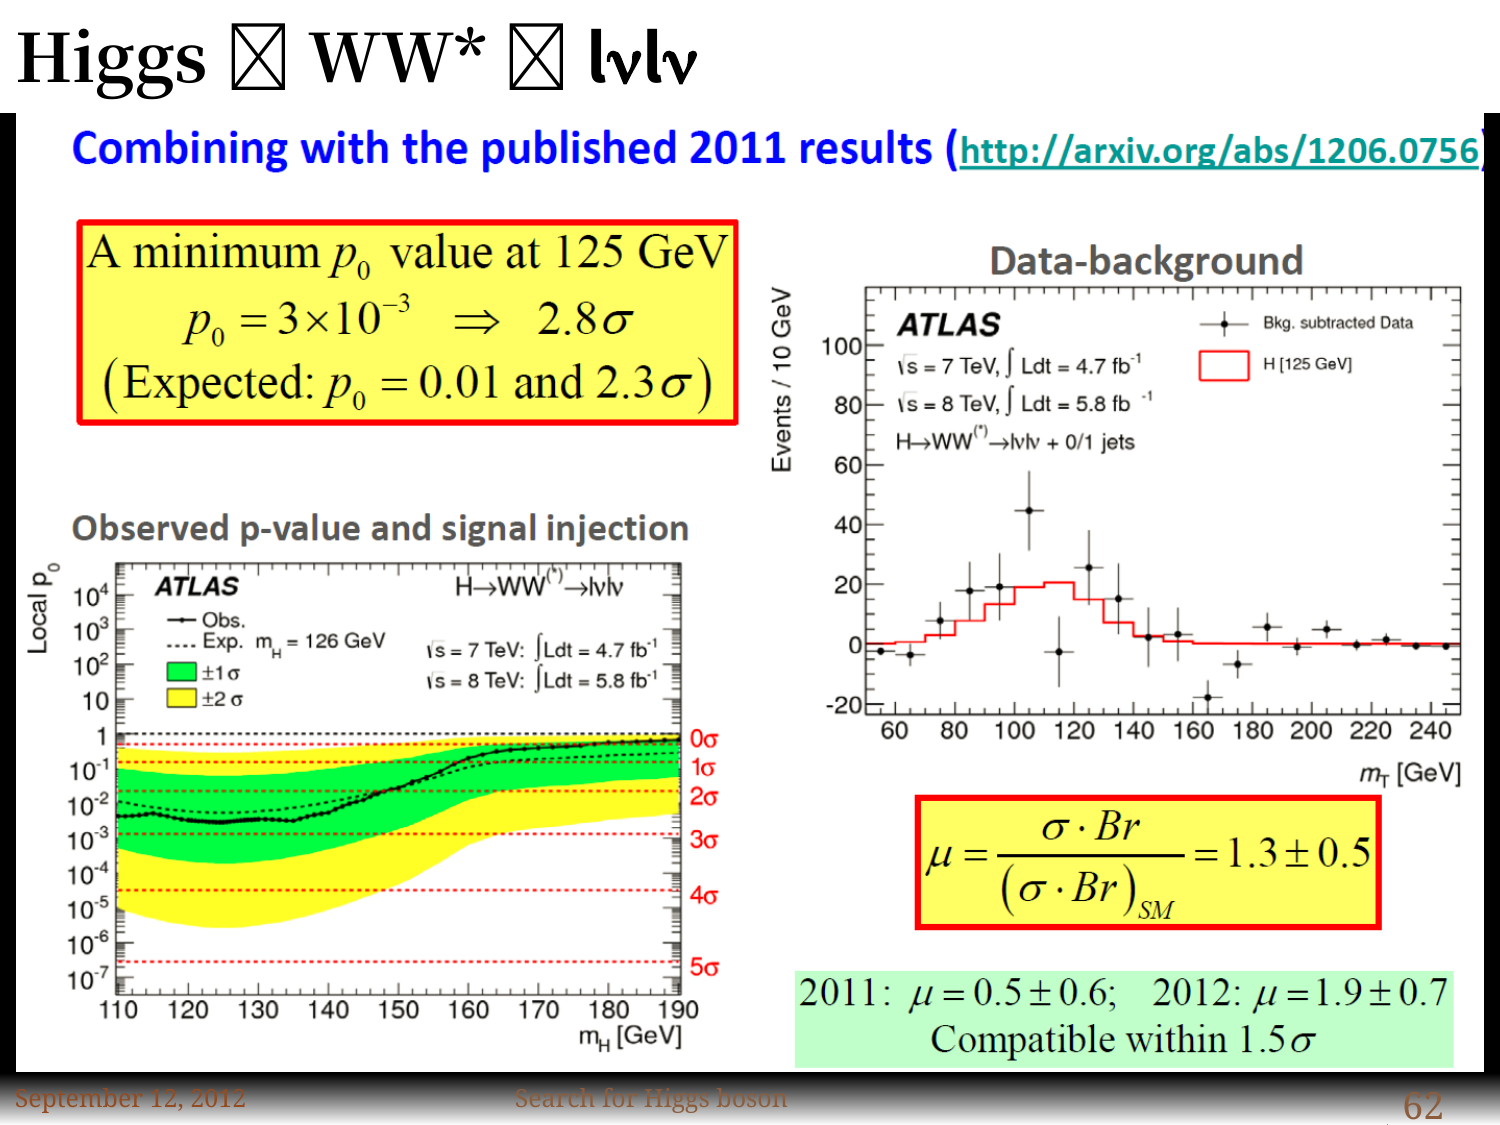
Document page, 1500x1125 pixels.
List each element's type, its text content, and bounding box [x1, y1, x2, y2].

slide_number September 12, 2012 [0, 1074, 500, 1125]
picture [16, 113, 1484, 1072]
slide_number <number> [1387, 1074, 1500, 1125]
footer Search for Higgs boson [500, 1074, 1387, 1125]
title Higgs  WW*  lnln [0, 0, 1500, 113]
